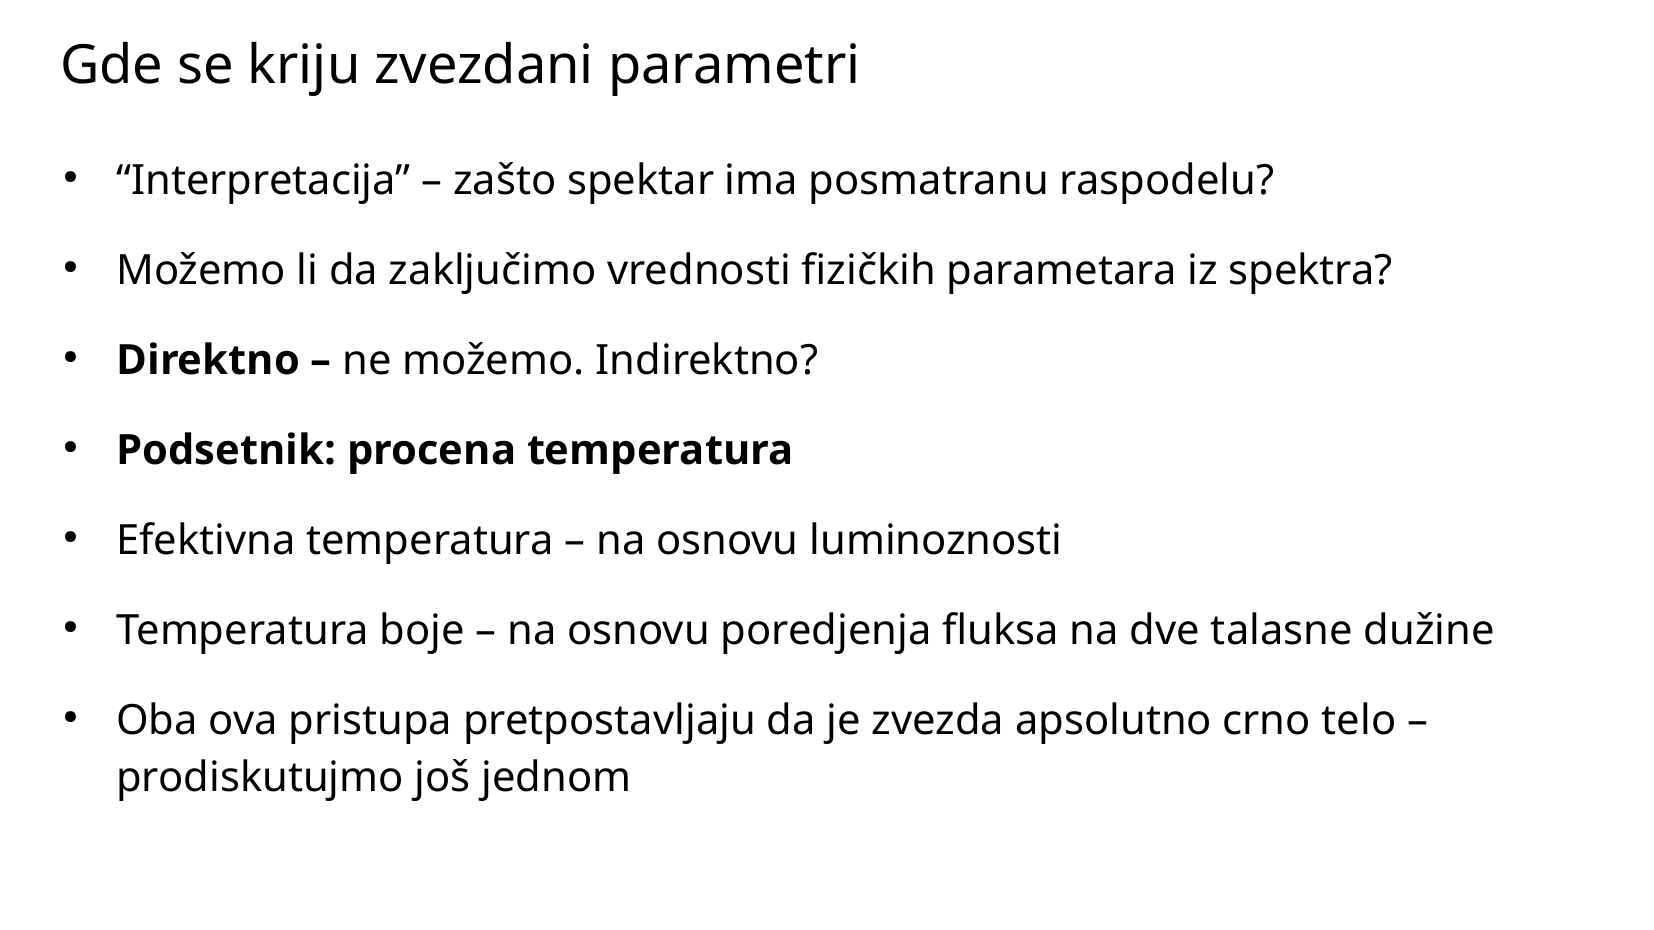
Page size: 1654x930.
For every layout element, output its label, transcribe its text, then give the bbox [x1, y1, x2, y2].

list “Interpretacija” – zašto spektar ima posmatranu raspodelu? Možemo li da zaključimo vrednosti fizičkih parametara iz spektra? Direktno – ne možemo. Indirektno? Podsetnik: procena temperatura Efektivna temperatura – na osnovu luminoznosti Temperatura boje – na osnovu poredjenja fluksa na dve talasne dužine Oba ova pristupa pretpostavljaju da je zvezda apsolutno crno telo – prodiskutujmo još jednom [45, 149, 1635, 880]
title Gde se kriju zvezdani parametri [59, 13, 1648, 113]
